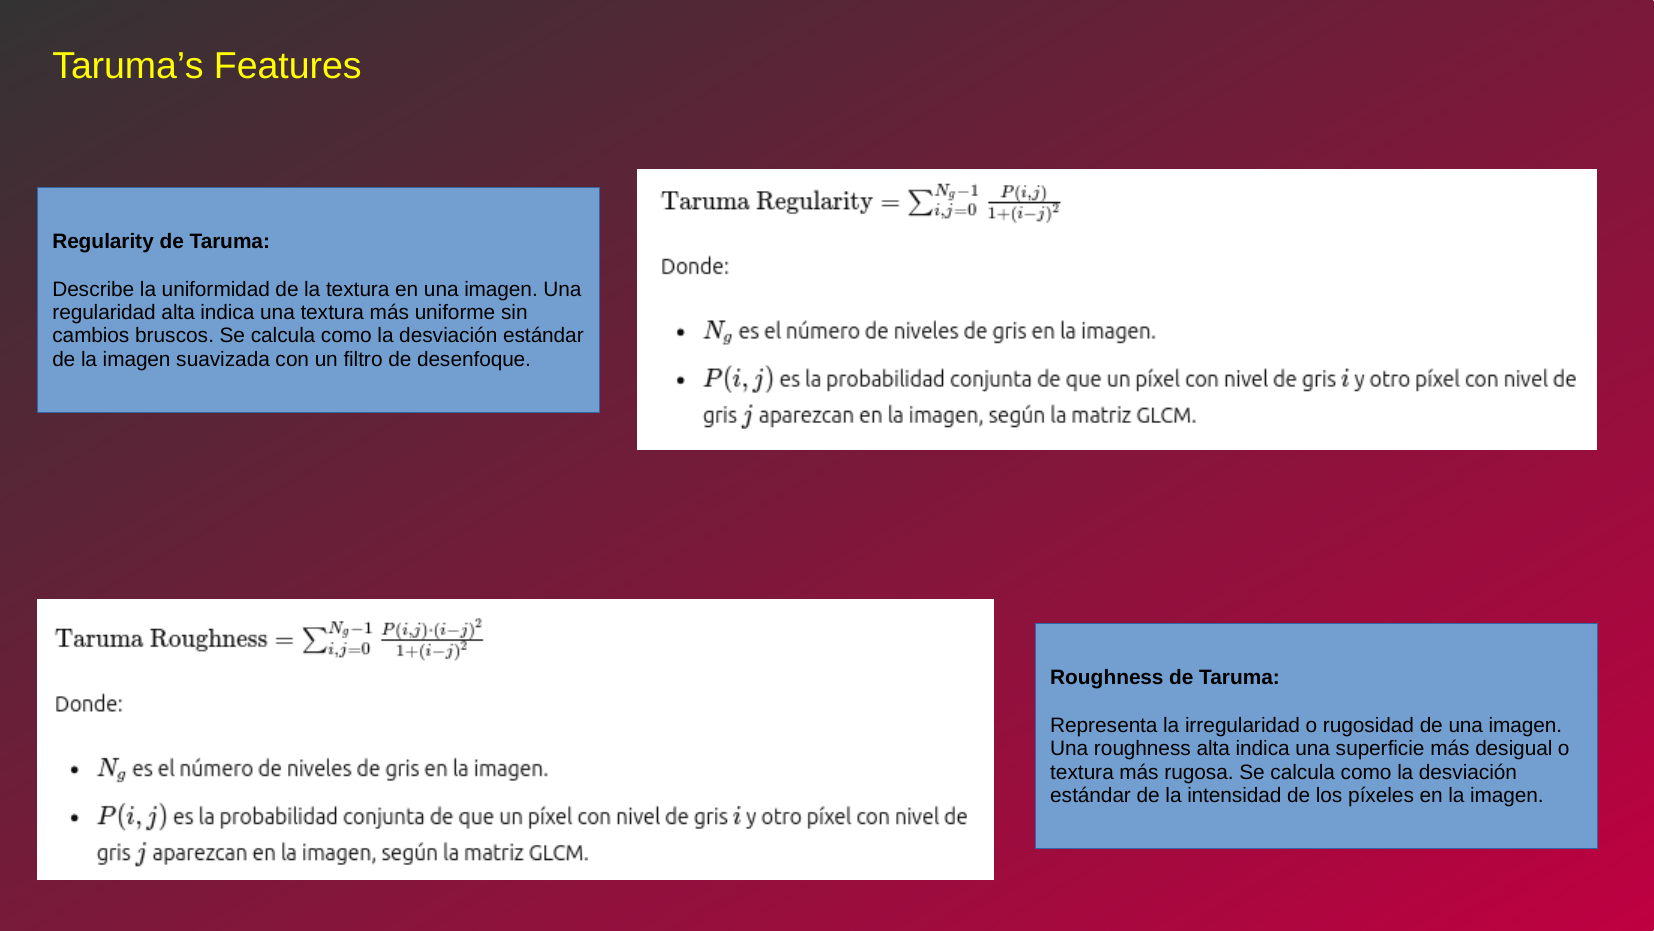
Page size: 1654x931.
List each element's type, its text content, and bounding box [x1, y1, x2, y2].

text_box Regularity de Taruma: Describe la uniformidad de la textura en una imagen. Una regularidad alta indica una textura más uniforme sin cambios bruscos. Se calcula como la desviación estándar de la imagen suavizada con un filtro de desenfoque. [37, 187, 600, 413]
picture [637, 169, 1597, 451]
text_box Taruma’s Features [37, 37, 526, 113]
picture [37, 599, 994, 880]
text_box Roughness de Taruma: Representa la irregularidad o rugosidad de una imagen. Una roughness alta indica una superficie más desigual o textura más rugosa. Se calcula como la desviación estándar de la intensidad de los píxeles en la imagen. [1035, 623, 1598, 849]
